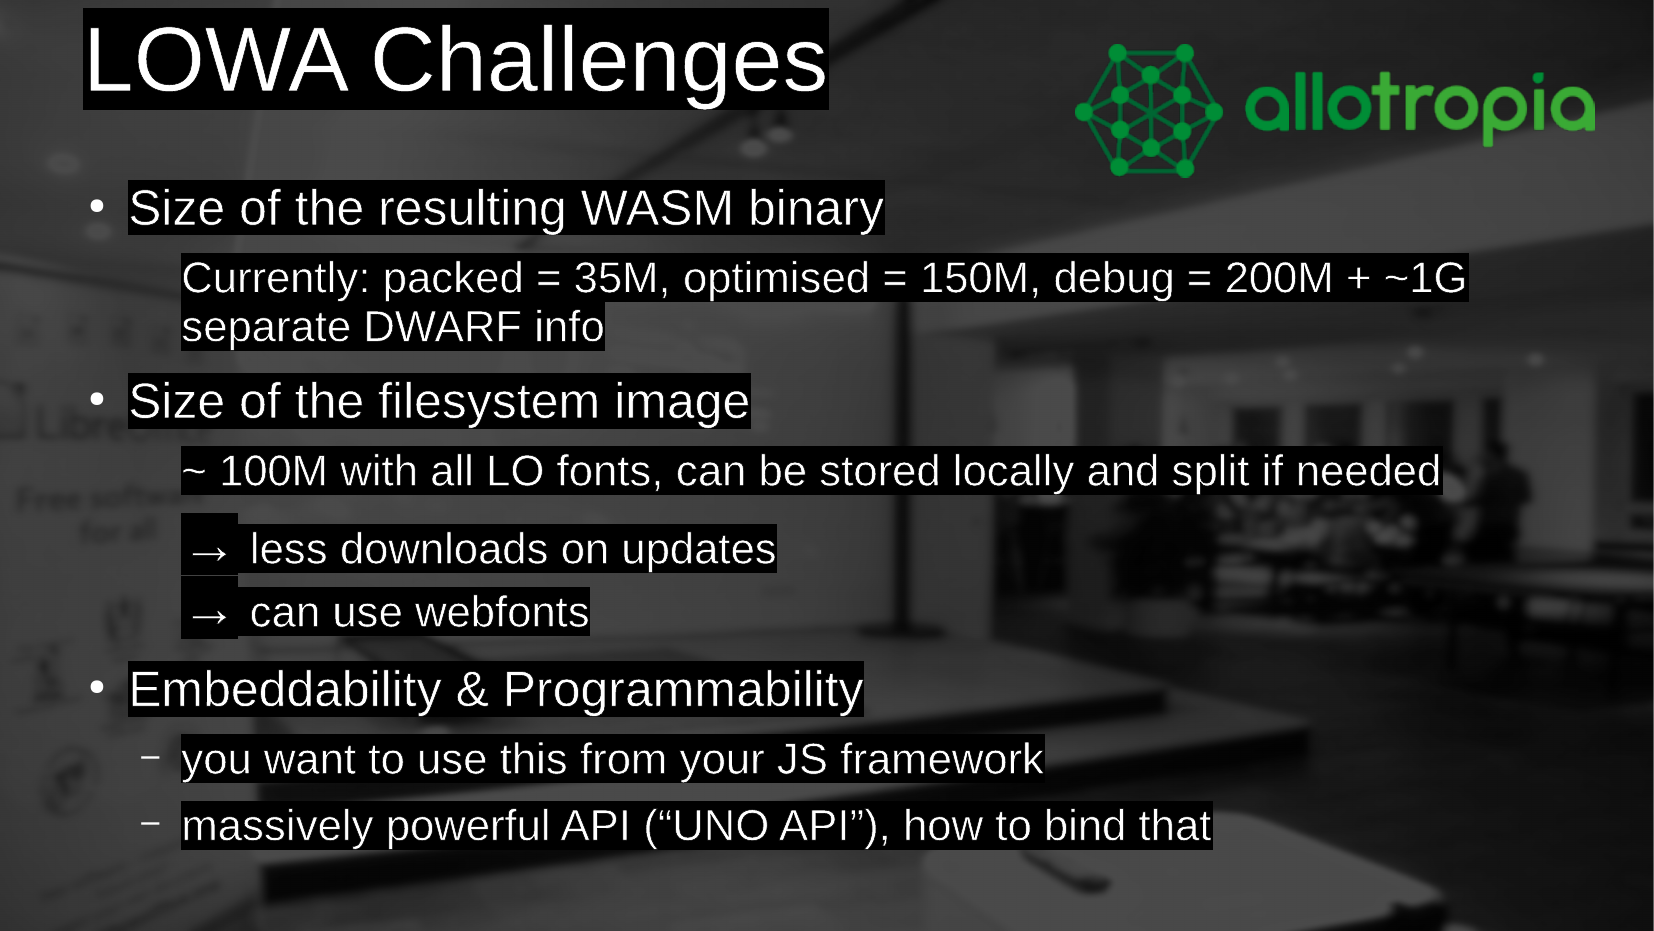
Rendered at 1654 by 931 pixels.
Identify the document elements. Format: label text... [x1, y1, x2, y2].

picture [0, 0, 1654, 931]
list Size of the resulting WASM binary Currently: packed = 35M, optimised = 150M, debug = 200M + ~1G separate DWARF info Size of the filesystem image ~ 100M with all LO fonts, can be stored locally and split if needed → less downloads on updates → can use webfonts Embeddability & Programmability you want to use this from your JS framework massively powerful API (“UNO API”), how to bind that [75, 179, 1565, 855]
title LOWA Challenges [82, 0, 1235, 133]
